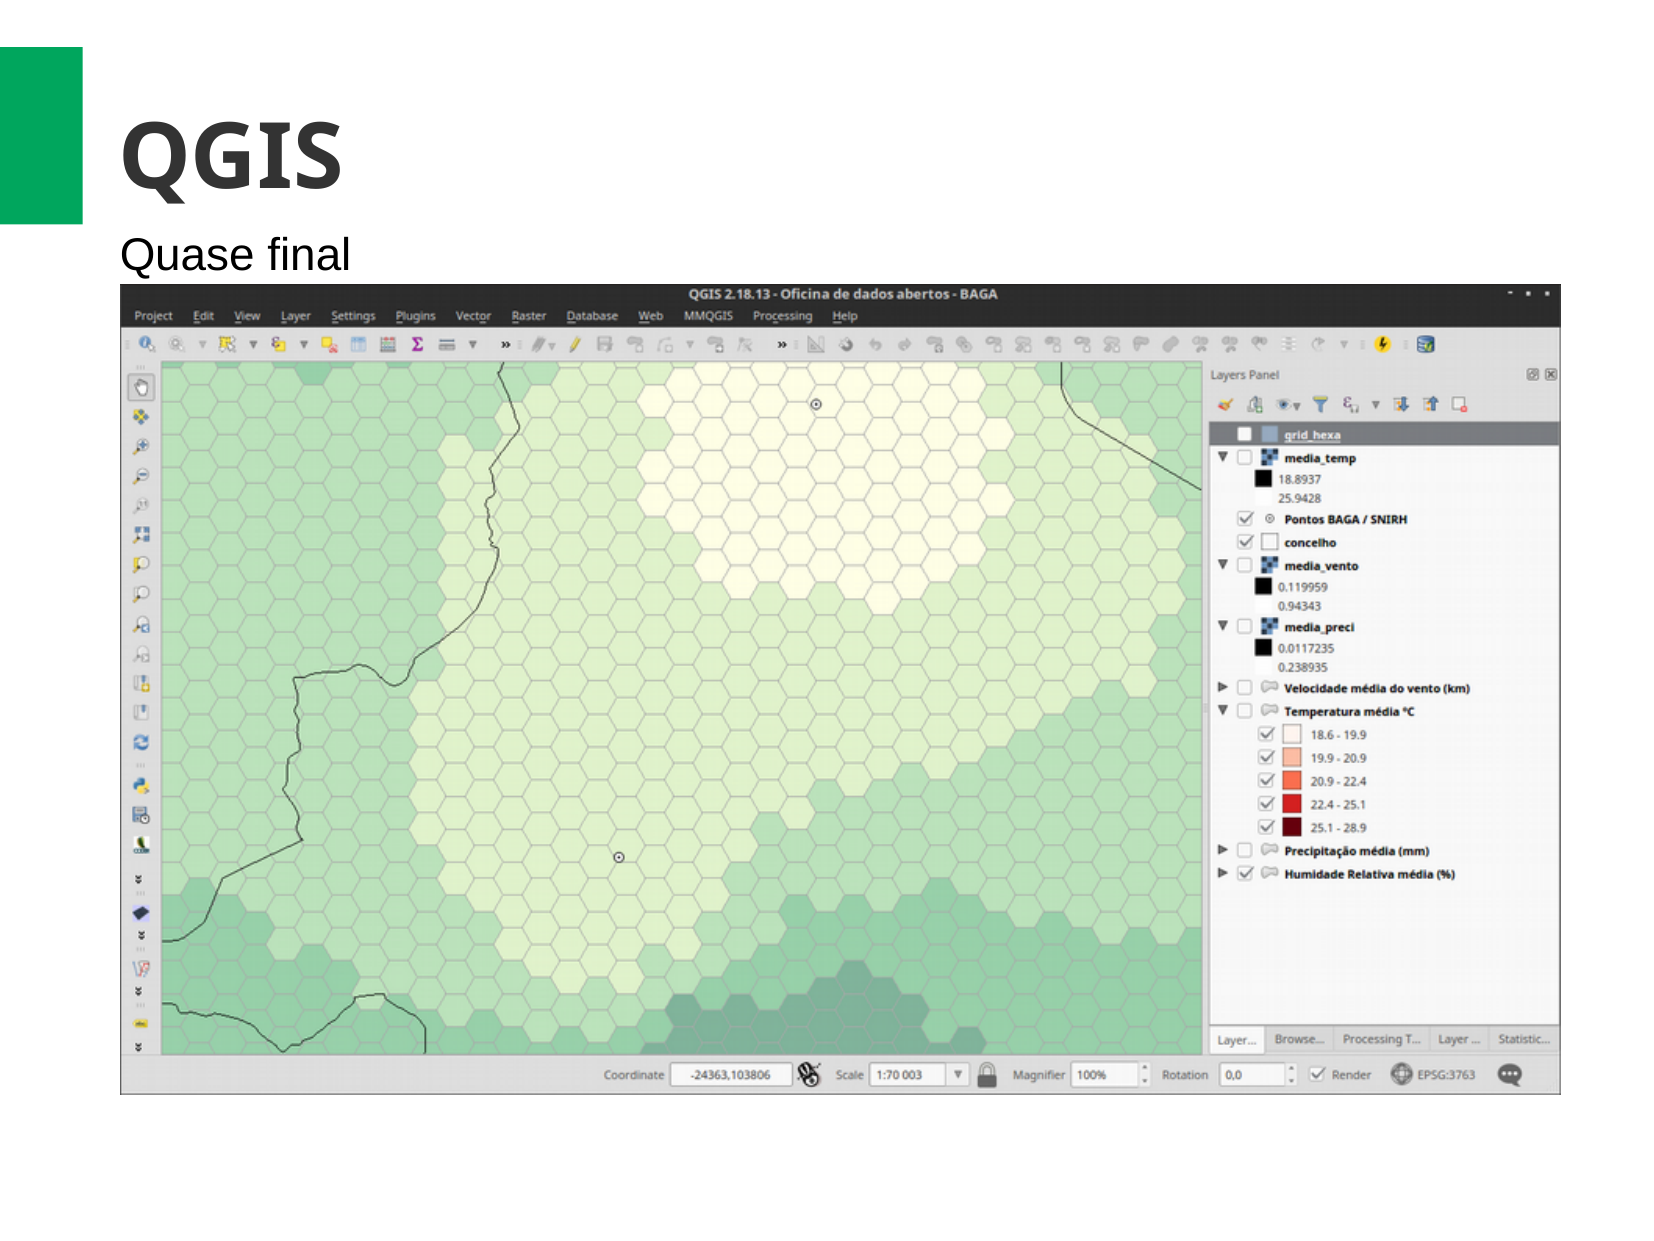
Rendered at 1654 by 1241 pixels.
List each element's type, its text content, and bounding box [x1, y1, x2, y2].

picture [120, 284, 1561, 1096]
text_box Quase final [105, 180, 1551, 331]
title QGIS [118, 49, 1571, 257]
